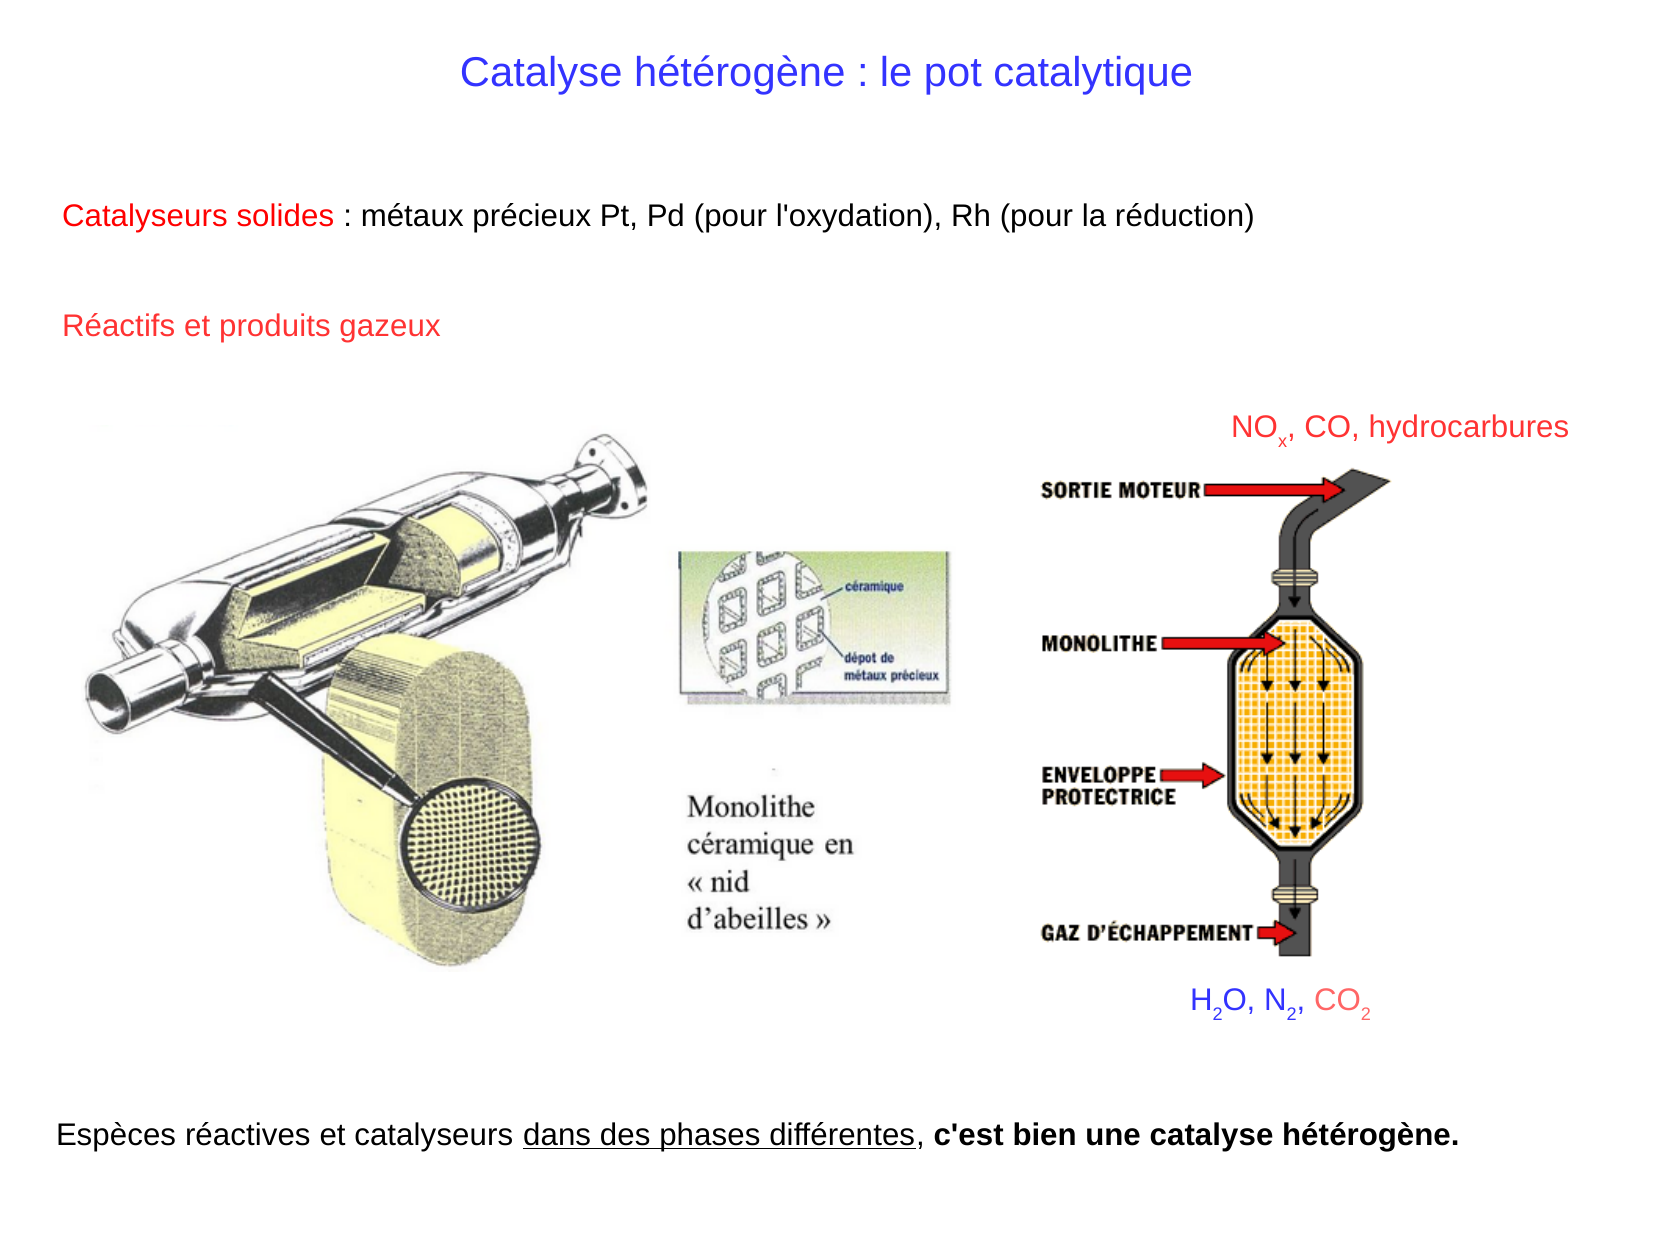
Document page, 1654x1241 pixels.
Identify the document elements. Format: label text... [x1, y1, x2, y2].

title Catalyse hétérogène : le pot catalytique [82, 48, 1571, 96]
picture [81, 425, 957, 972]
text_box Catalyseurs solides : métaux précieux Pt, Pd (pour l'oxydation), Rh (pour la réduction) [47, 191, 1536, 241]
text_box Espèces réactives et catalyseurs dans des phases différentes, c'est bien une catalyse hétérogène. [41, 1110, 1489, 1170]
text_box NOx, CO, hydrocarbures [1216, 401, 1642, 465]
text_box Réactifs et produits gazeux [47, 301, 532, 359]
text_box H2O, N2, CO2 [1175, 974, 1394, 1032]
picture [1024, 459, 1406, 969]
